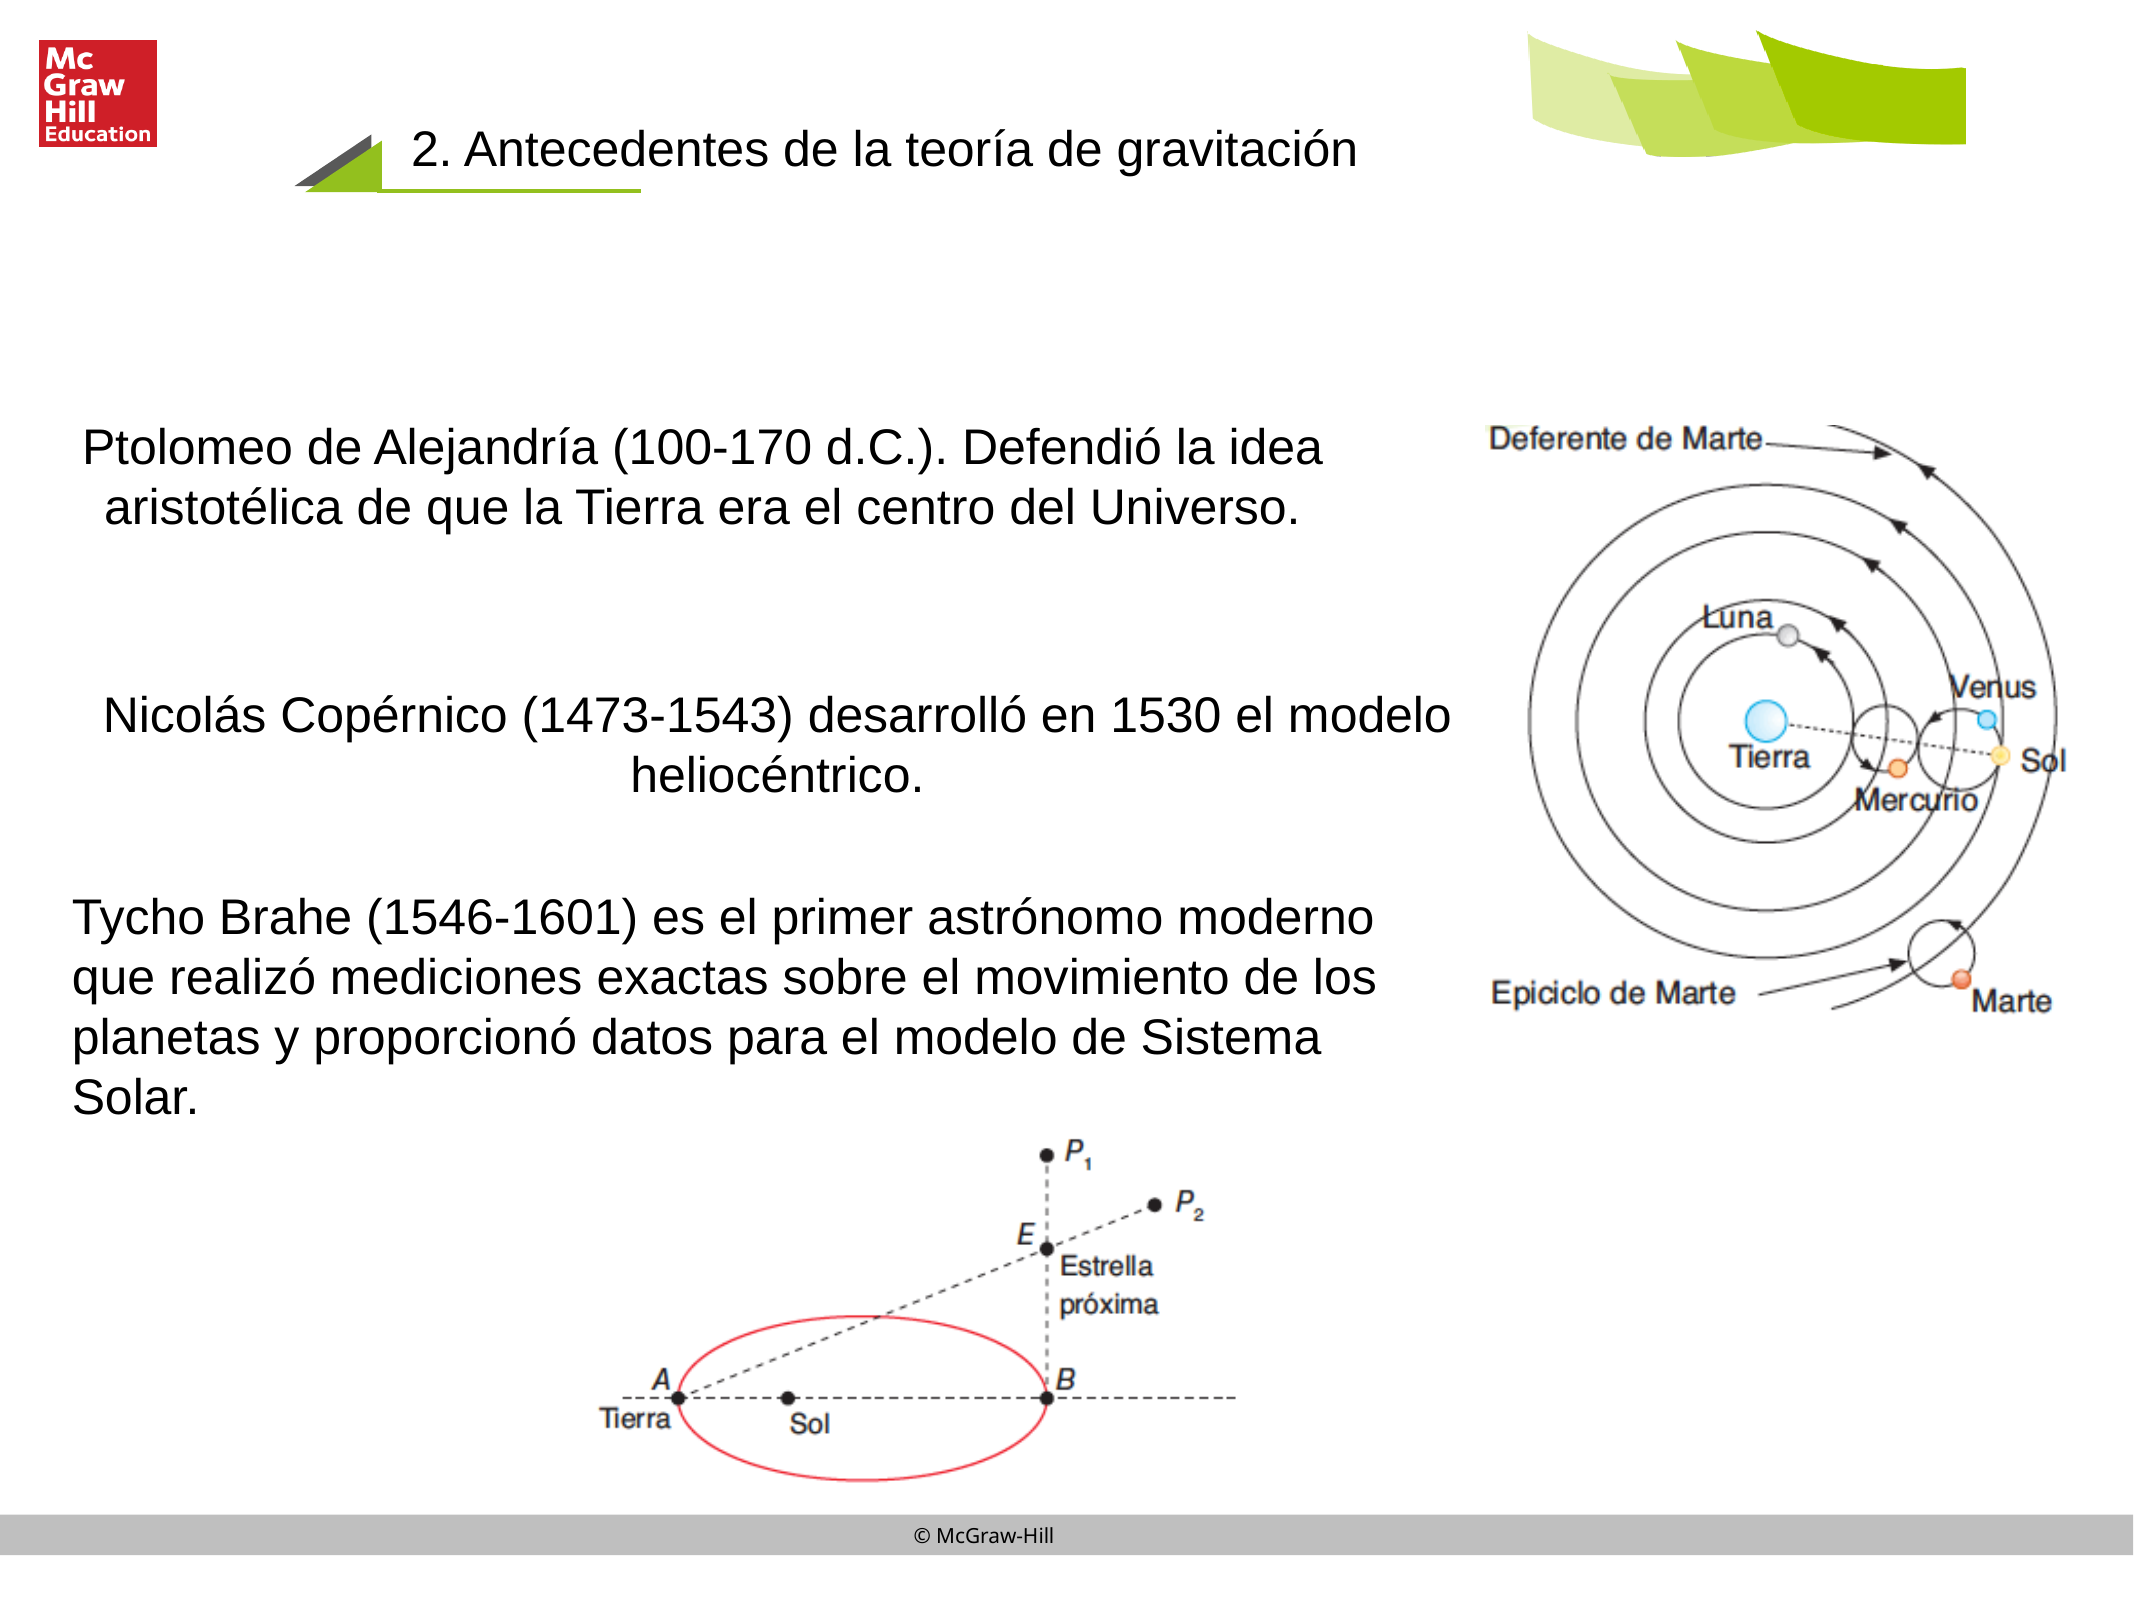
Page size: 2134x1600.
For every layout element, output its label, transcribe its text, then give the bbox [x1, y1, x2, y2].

text_box 2. Antecedentes de la teoría de gravitación [402, 107, 1368, 185]
text_box Ptolomeo de Alejandría (100-170 d.C.). Defendió la idea aristotélica de que la Tierra era el centro del Universo. [63, 406, 1343, 543]
text_box [294, 134, 382, 193]
text_box Nicolás Copérnico (1473-1543) desarrolló en 1530 el modelo heliocéntrico. [52, 674, 1485, 812]
picture [1485, 425, 2134, 1037]
text_box [0, 1514, 2134, 1556]
picture [585, 1107, 1265, 1510]
text_box © McGraw-Hill [707, 1514, 1261, 1555]
picture [1387, 30, 1966, 157]
text_box Tycho Brahe (1546-1601) es el primer astrónomo moderno que realizó mediciones exactas sobre el movimiento de los planetas y proporcionó datos para el modelo de Sistema Solar. [63, 875, 1459, 1133]
picture [39, 40, 157, 147]
